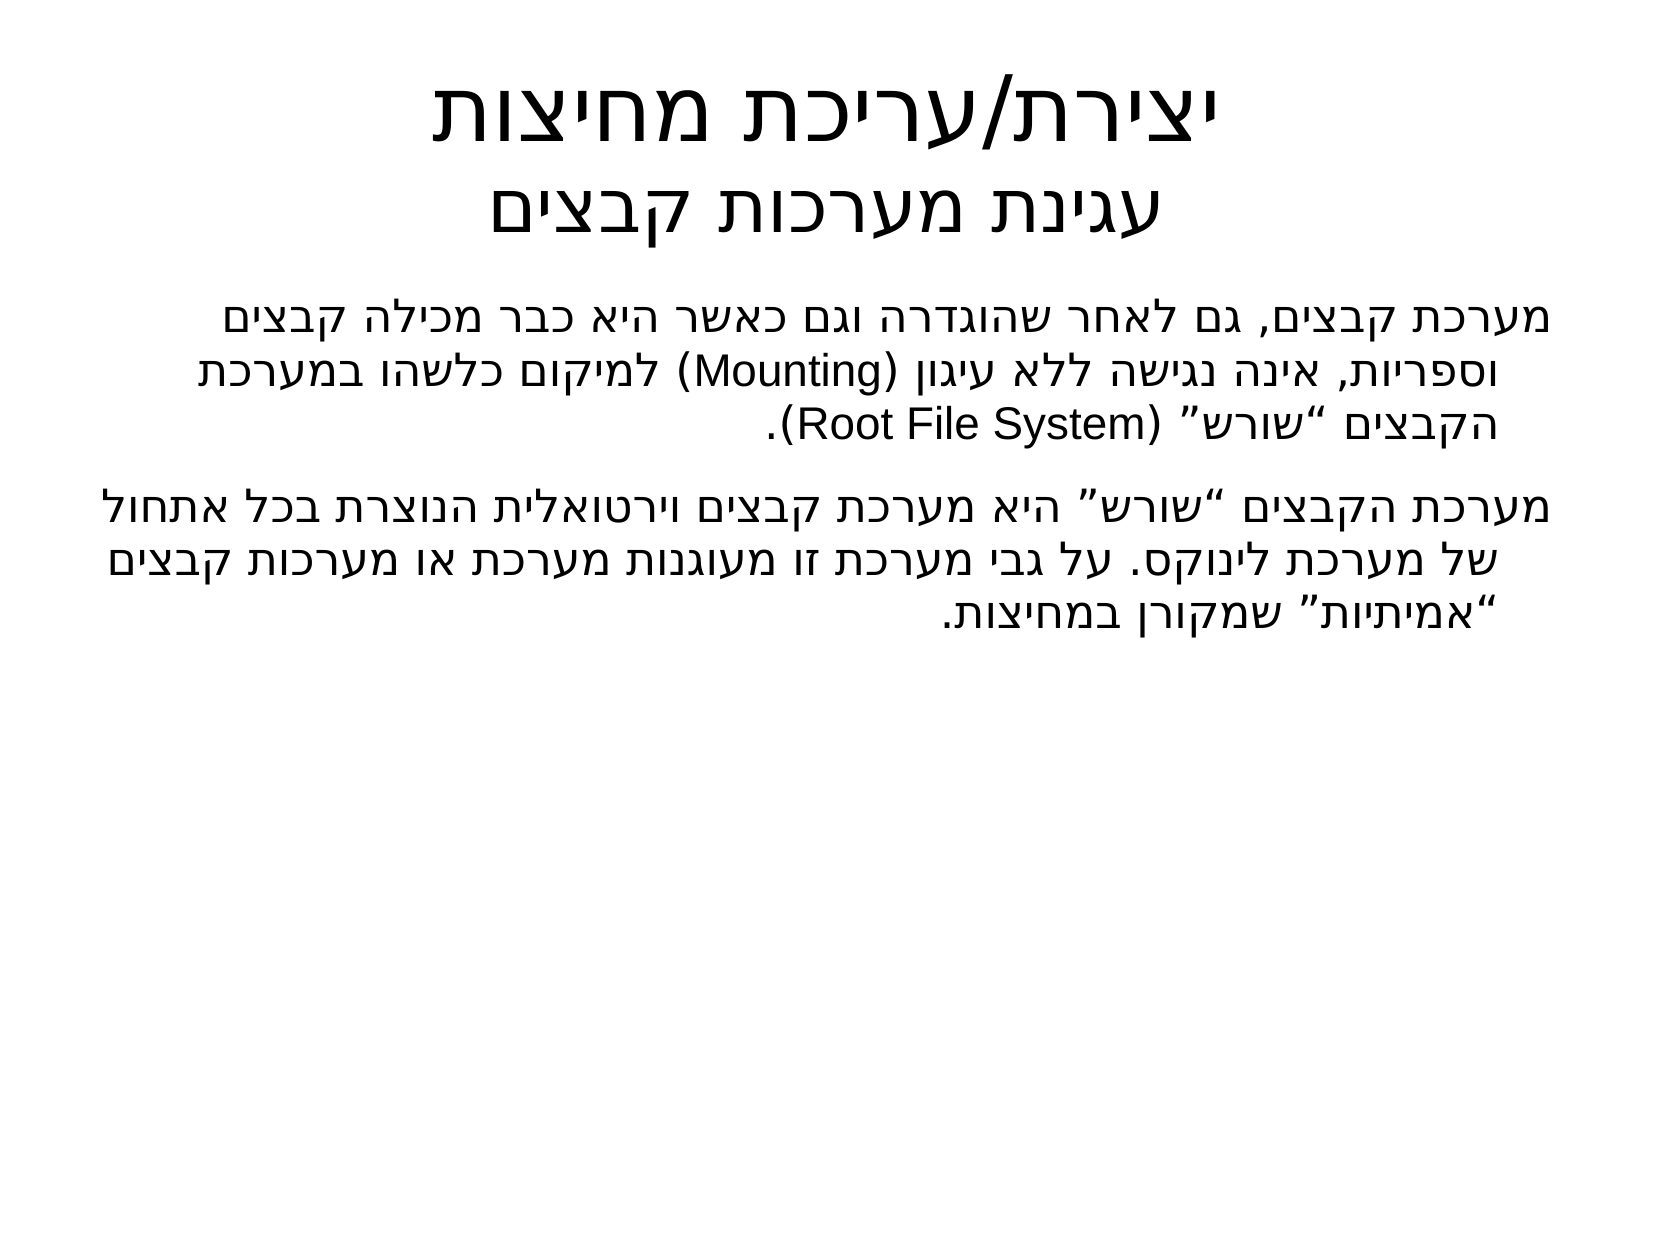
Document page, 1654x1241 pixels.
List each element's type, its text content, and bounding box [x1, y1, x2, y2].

list מערכת קבצים, גם לאחר שהוגדרה וגם כאשר היא כבר מכילה קבצים וספריות, אינה נגישה ללא עיגון (Mounting) למיקום כלשהו במערכת הקבצים “שורש” (Root File System). מערכת הקבצים “שורש” היא מערכת קבצים וירטואלית הנוצרת בכל אתחול של מערכת לינוקס. על גבי מערכת זו מעוגנות מערכת או מערכות קבצים “אמיתיות” שמקורן במחיצות. [82, 290, 1571, 1109]
title יצירת/עריכת מחיצות עגינת מערכות קבצים [82, 52, 1571, 254]
